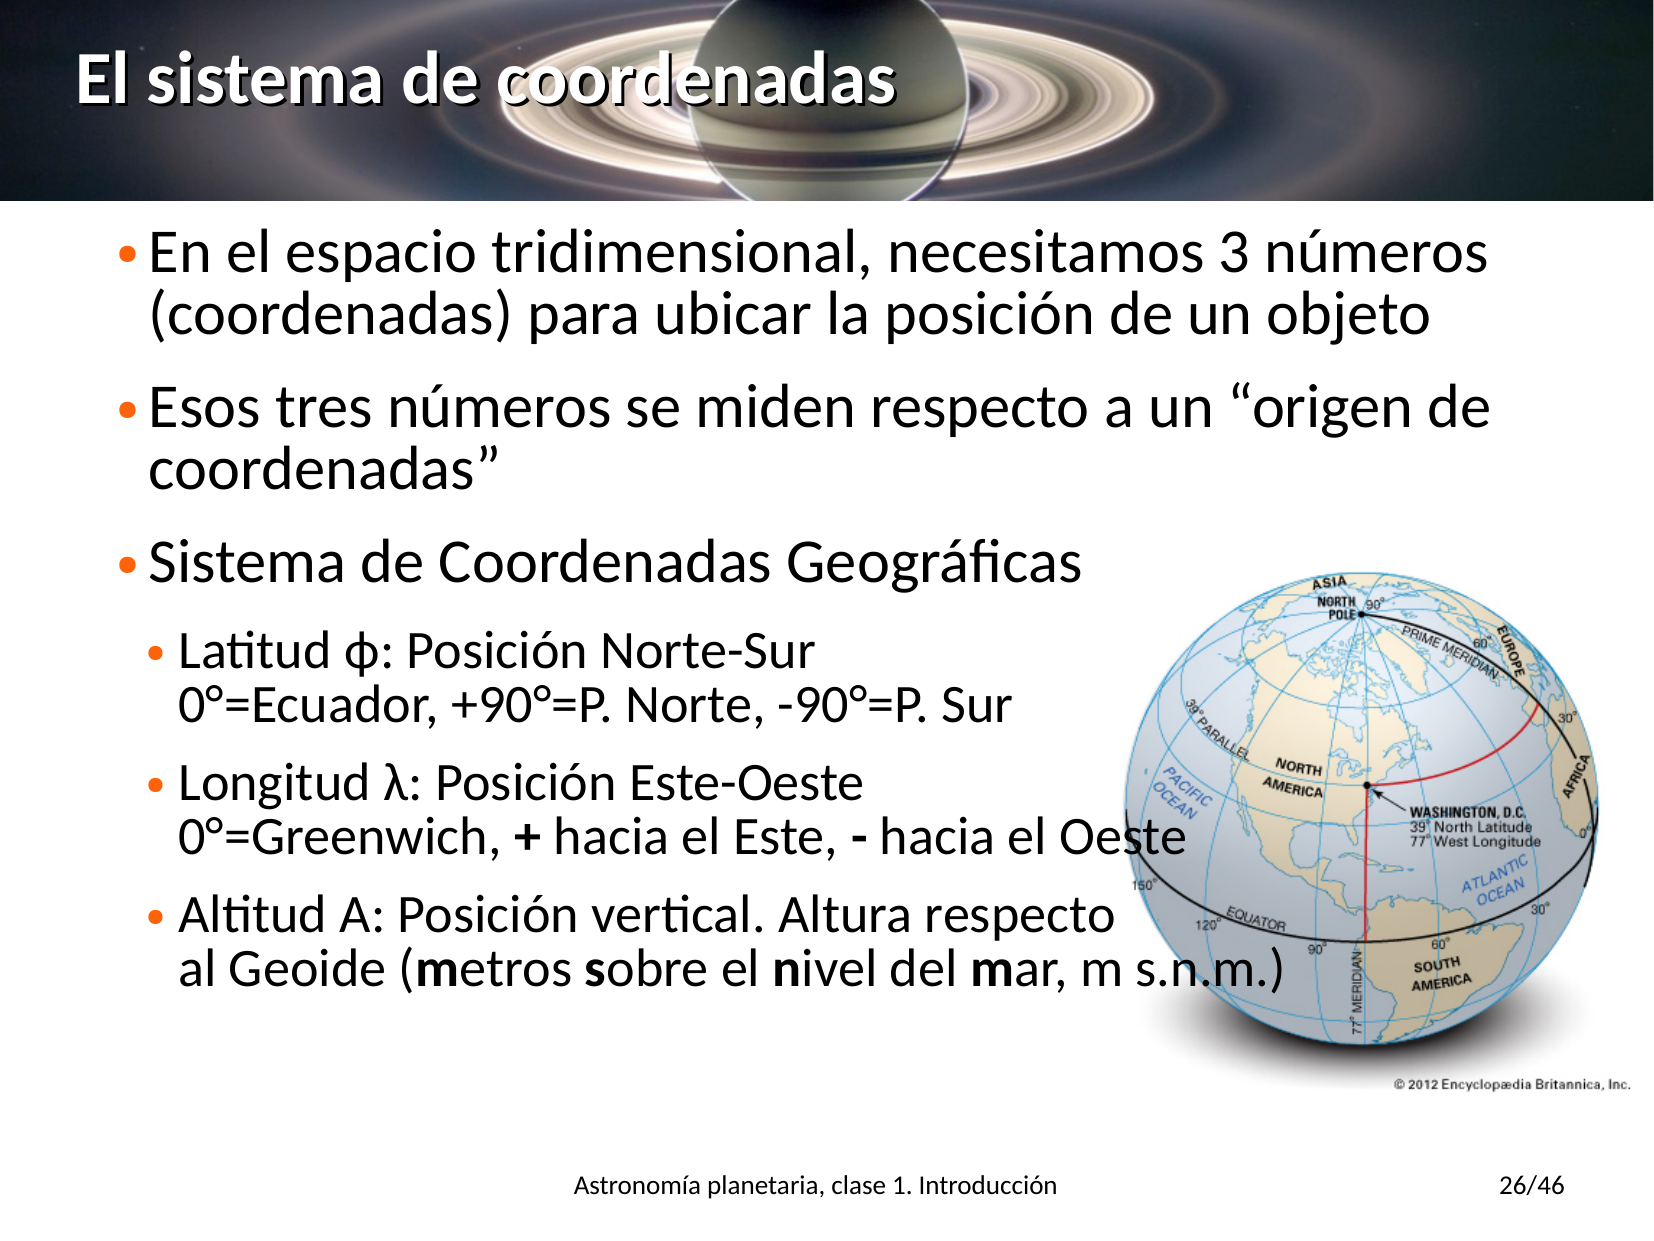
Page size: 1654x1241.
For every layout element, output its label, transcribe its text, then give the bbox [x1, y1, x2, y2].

picture [0, 0, 1654, 201]
picture [1576, 554, 1636, 1096]
title El sistema de coordenadas [75, 19, 1564, 151]
list En el espacio tridimensional, necesitamos 3 números (coordenadas) para ubicar la posición de un objeto Esos tres números se miden respecto a un “origen de coordenadas” Sistema de Coordenadas Geográficas Latitud ϕ: Posición Norte-Sur 0°=Ecuador, +90°=P. Norte, -90°=P. Sur Longitud λ: Posición Este-Oeste 0°=Greenwich, + hacia el Este, - hacia el Oeste Altitud A: Posición vertical. Altura respecto al Geoide (metros sobre el nivel del mar, m s.n.m.) [86, 225, 1576, 1186]
